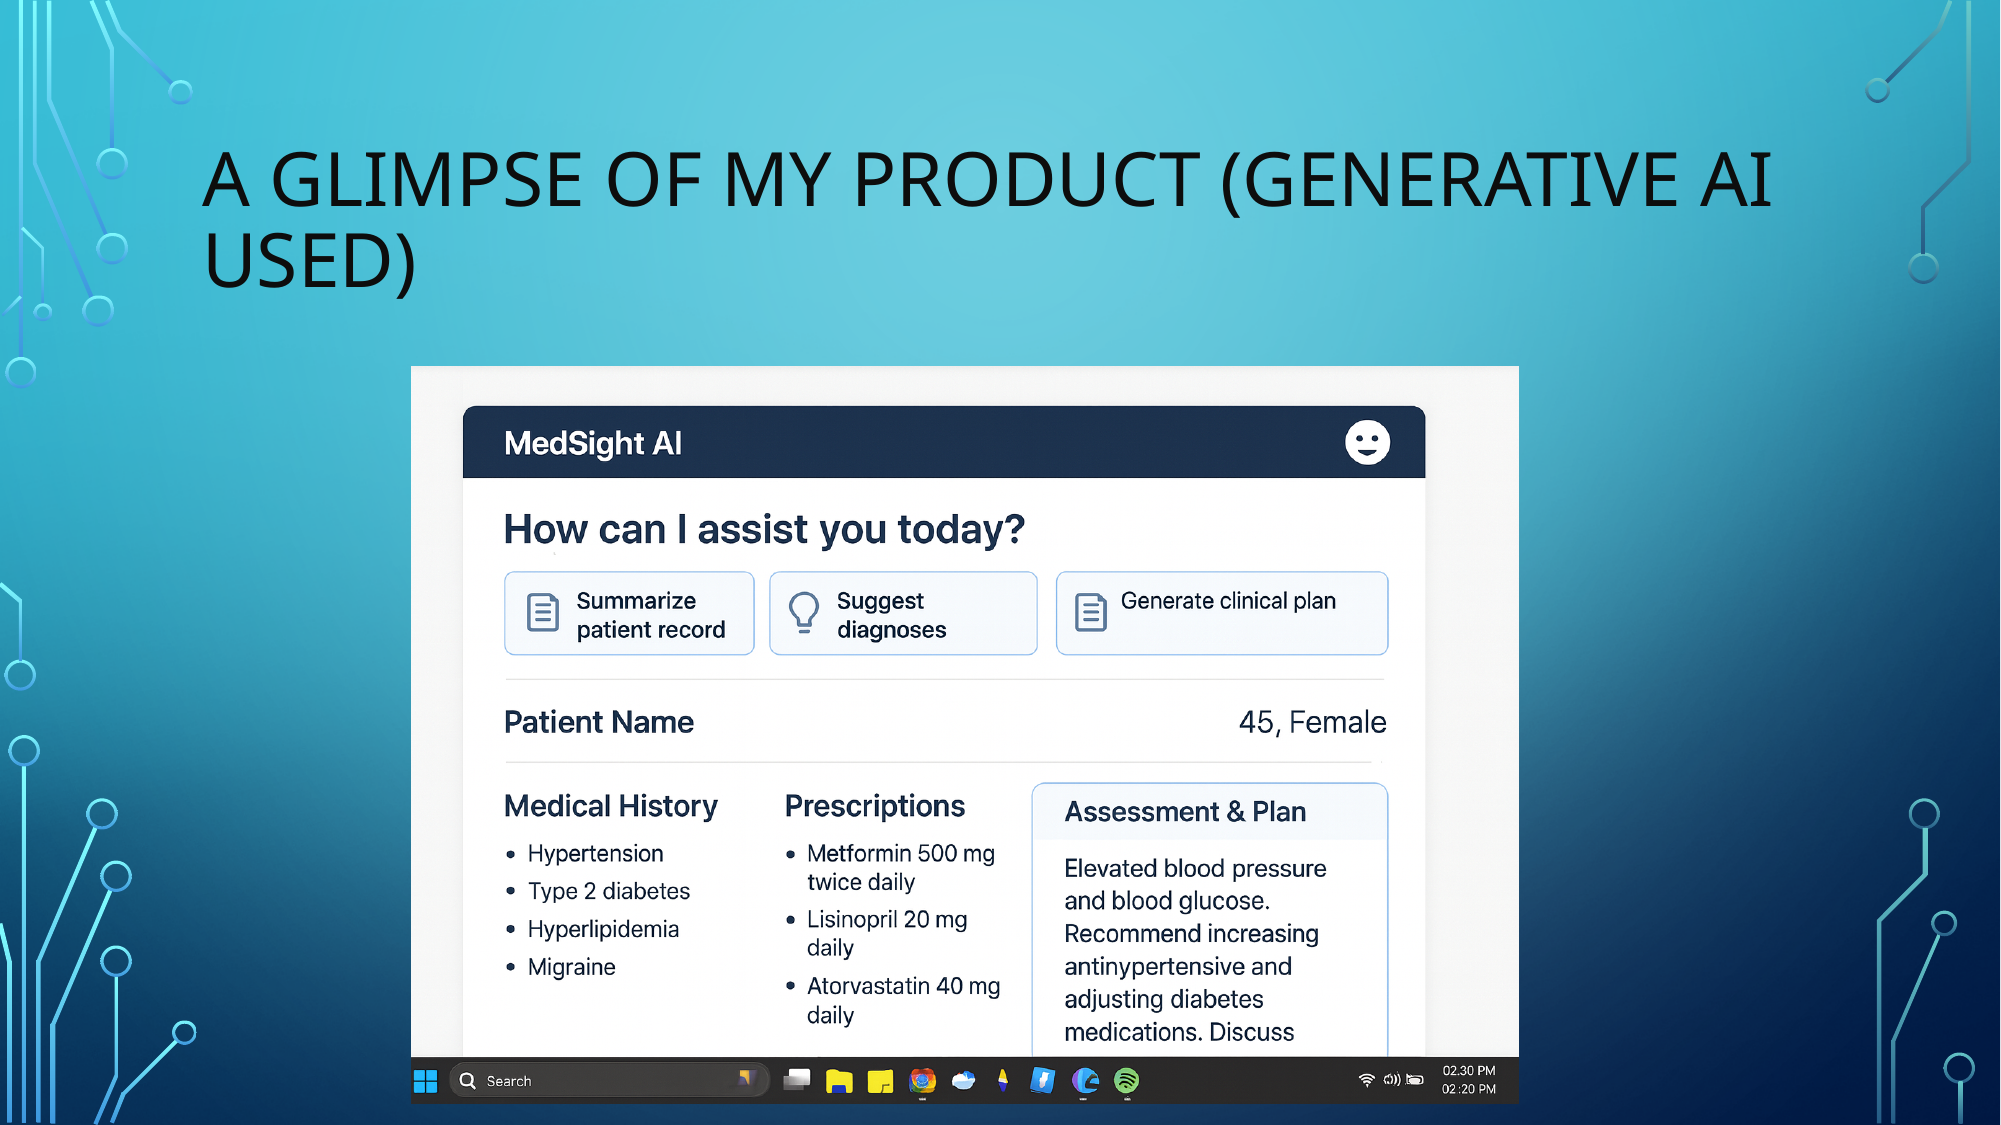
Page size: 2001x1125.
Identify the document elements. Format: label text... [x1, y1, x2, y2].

title A Glimpse of My product (Generative AI used) [187, 101, 1813, 344]
picture [411, 366, 1519, 1104]
